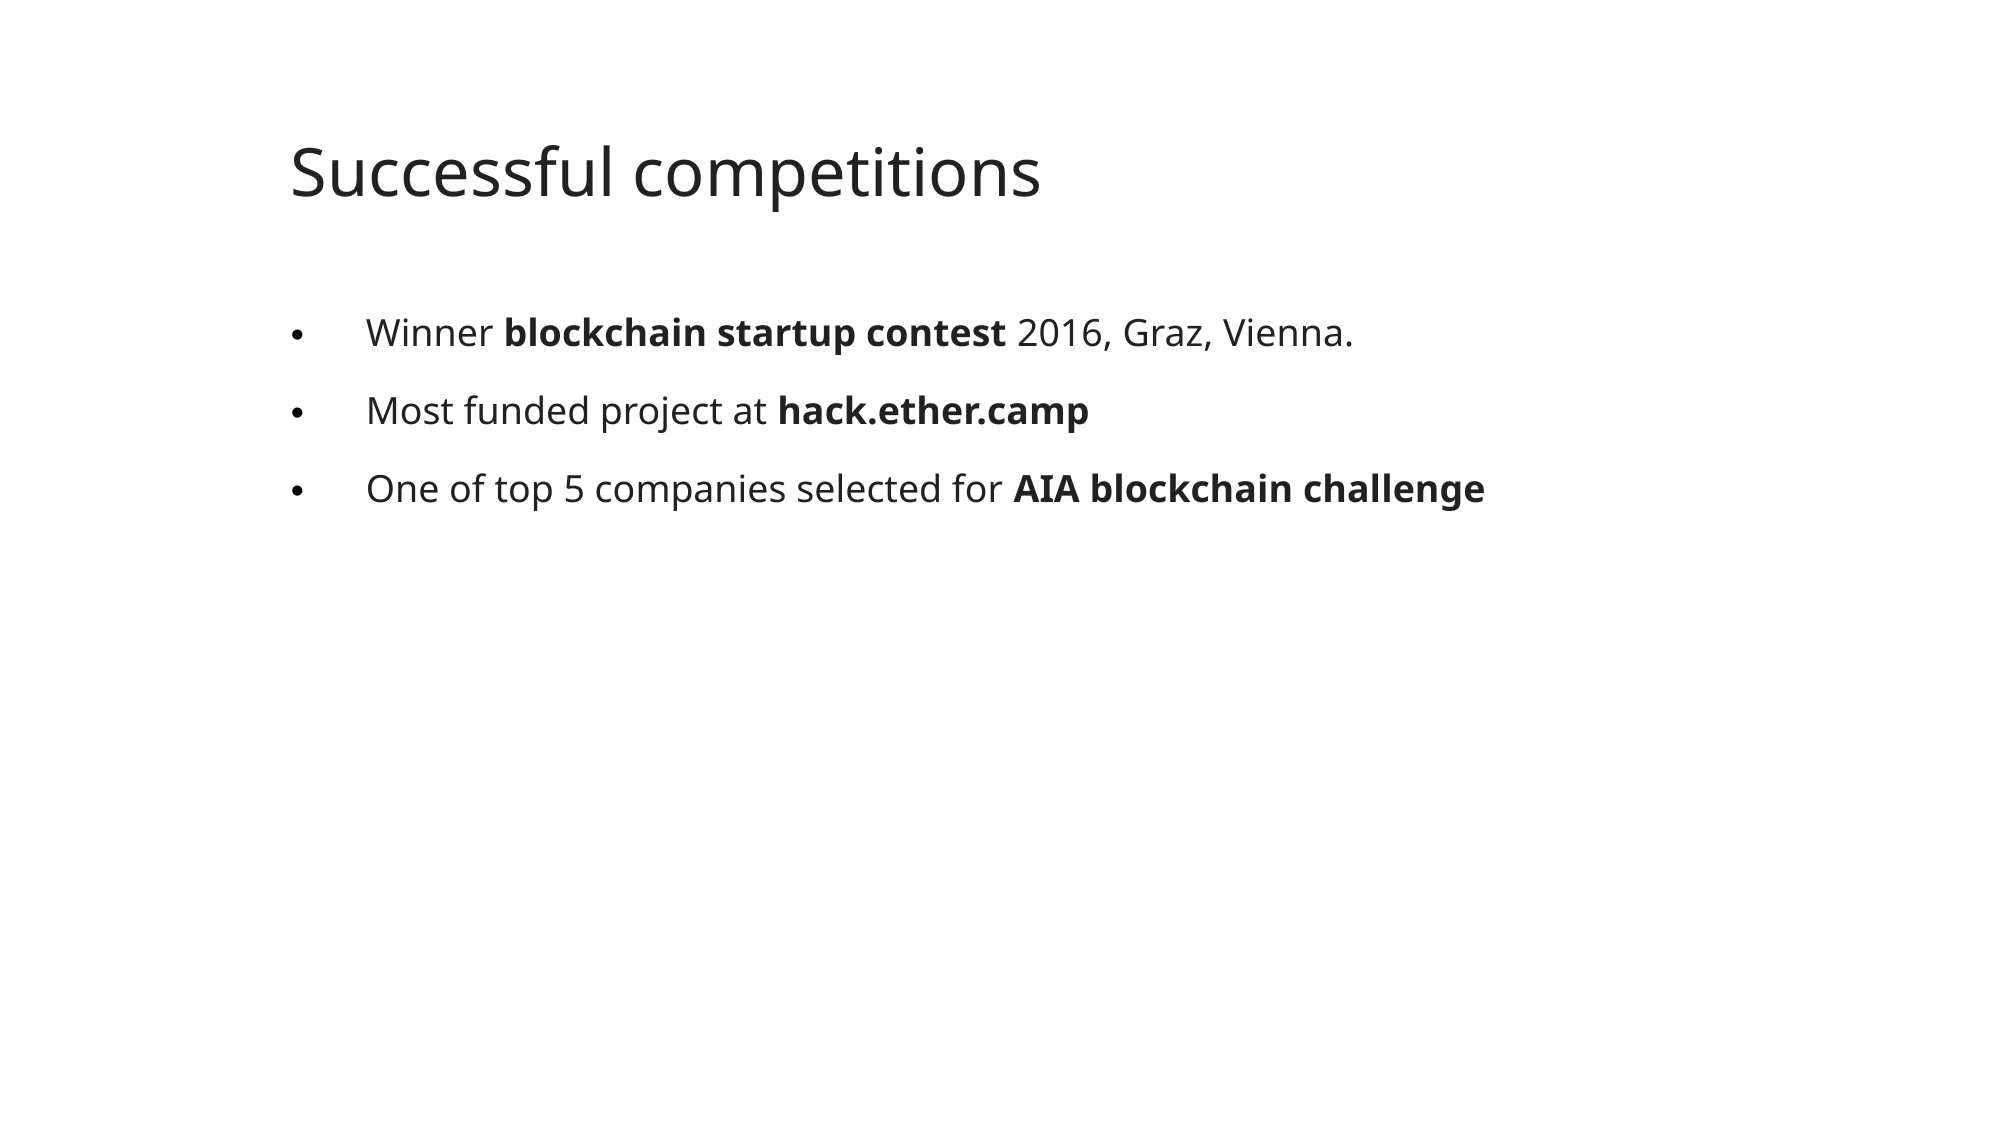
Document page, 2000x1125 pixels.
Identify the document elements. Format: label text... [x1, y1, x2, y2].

text_box Successful competitions Winner blockchain startup contest 2016, Graz, Vienna. Most funded project at hack.ether.camp One of top 5 companies selected for AIA blockchain challenge [275, 122, 1761, 920]
